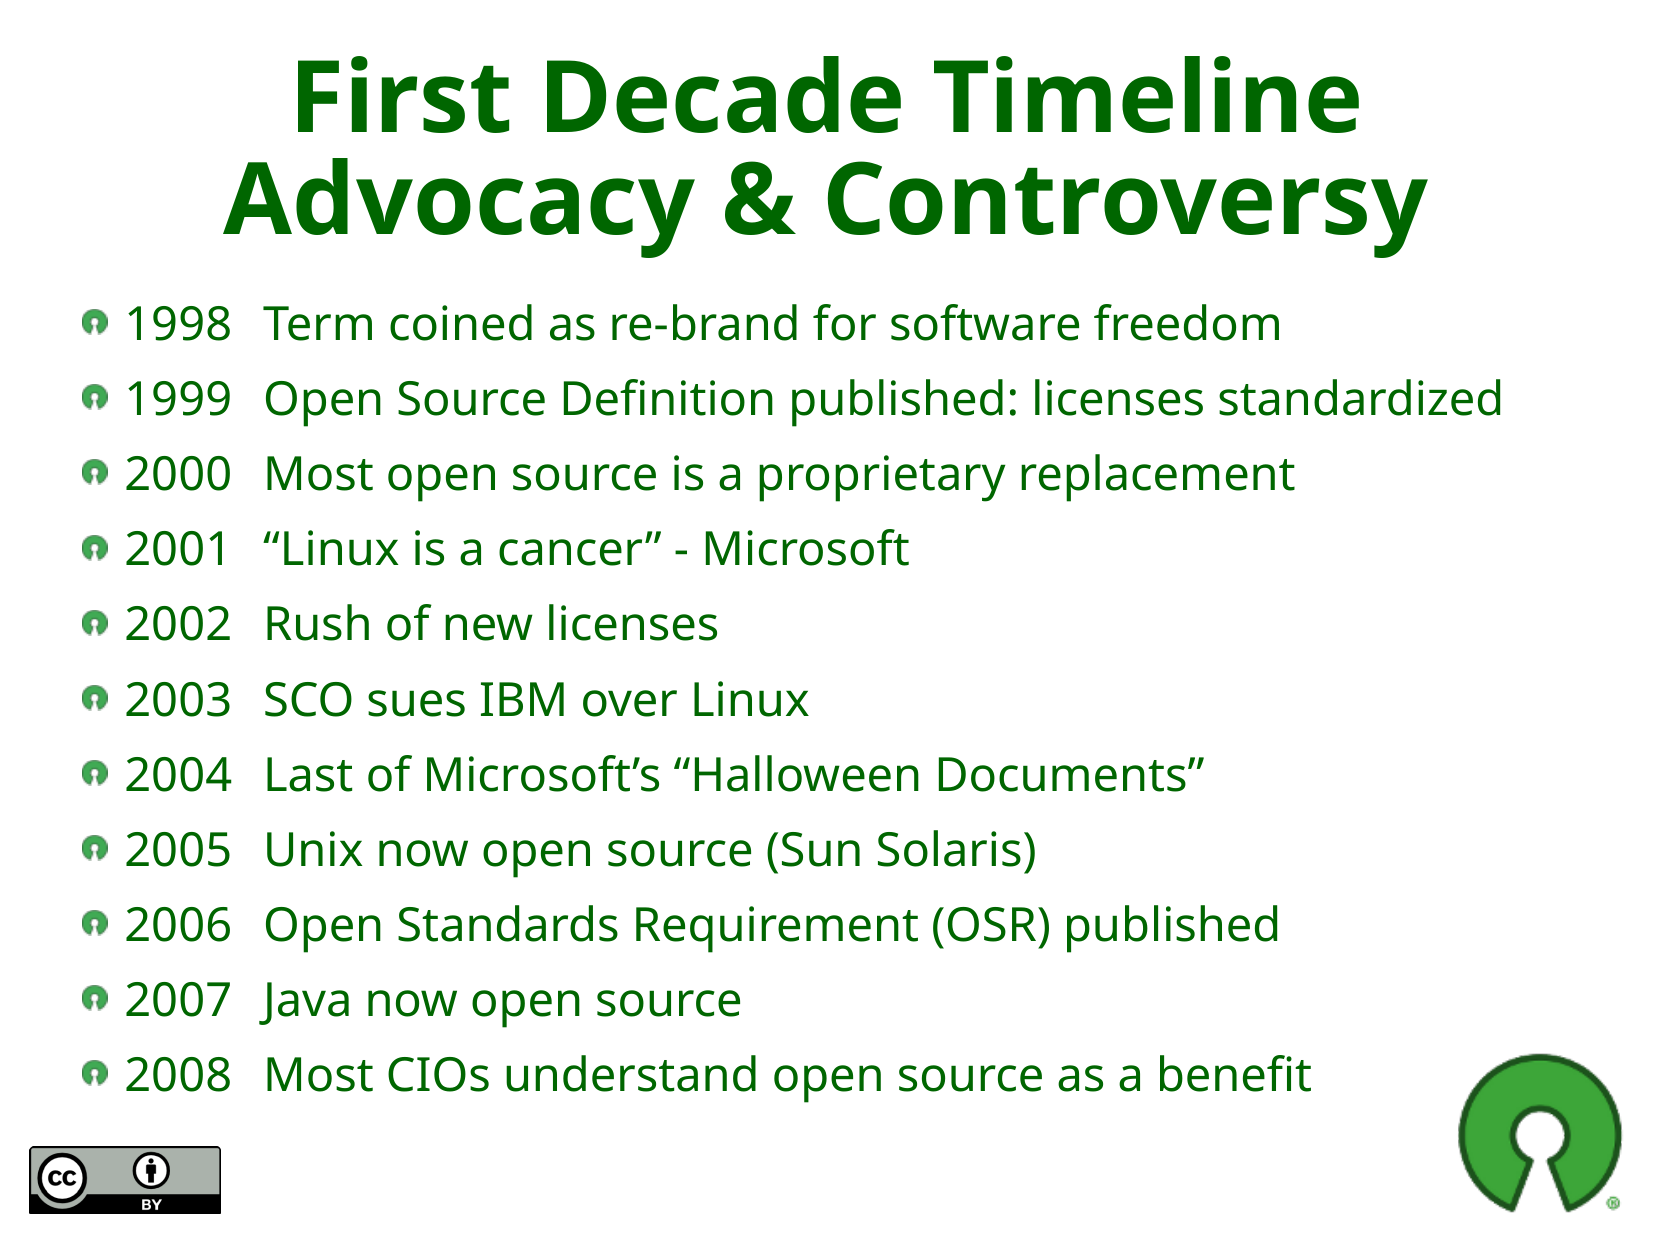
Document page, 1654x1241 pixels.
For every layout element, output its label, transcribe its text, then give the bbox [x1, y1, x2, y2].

picture [29, 1146, 221, 1214]
title First Decade Timeline Advocacy & Controversy [82, 41, 1571, 264]
picture [1457, 1051, 1625, 1219]
list 1998 Term coined as re-brand for software freedom 1999 Open Source Definition published: licenses standardized 2000 Most open source is a proprietary replacement 2001 “Linux is a cancer” - Microsoft 2002 Rush of new licenses 2003 SCO sues IBM over Linux 2004 Last of Microsoft’s “Halloween Documents” 2005 Unix now open source (Sun Solaris) 2006 Open Standards Requirement (OSR) published 2007 Java now open source 2008 Most CIOs understand open source as a benefit [82, 290, 1575, 1120]
